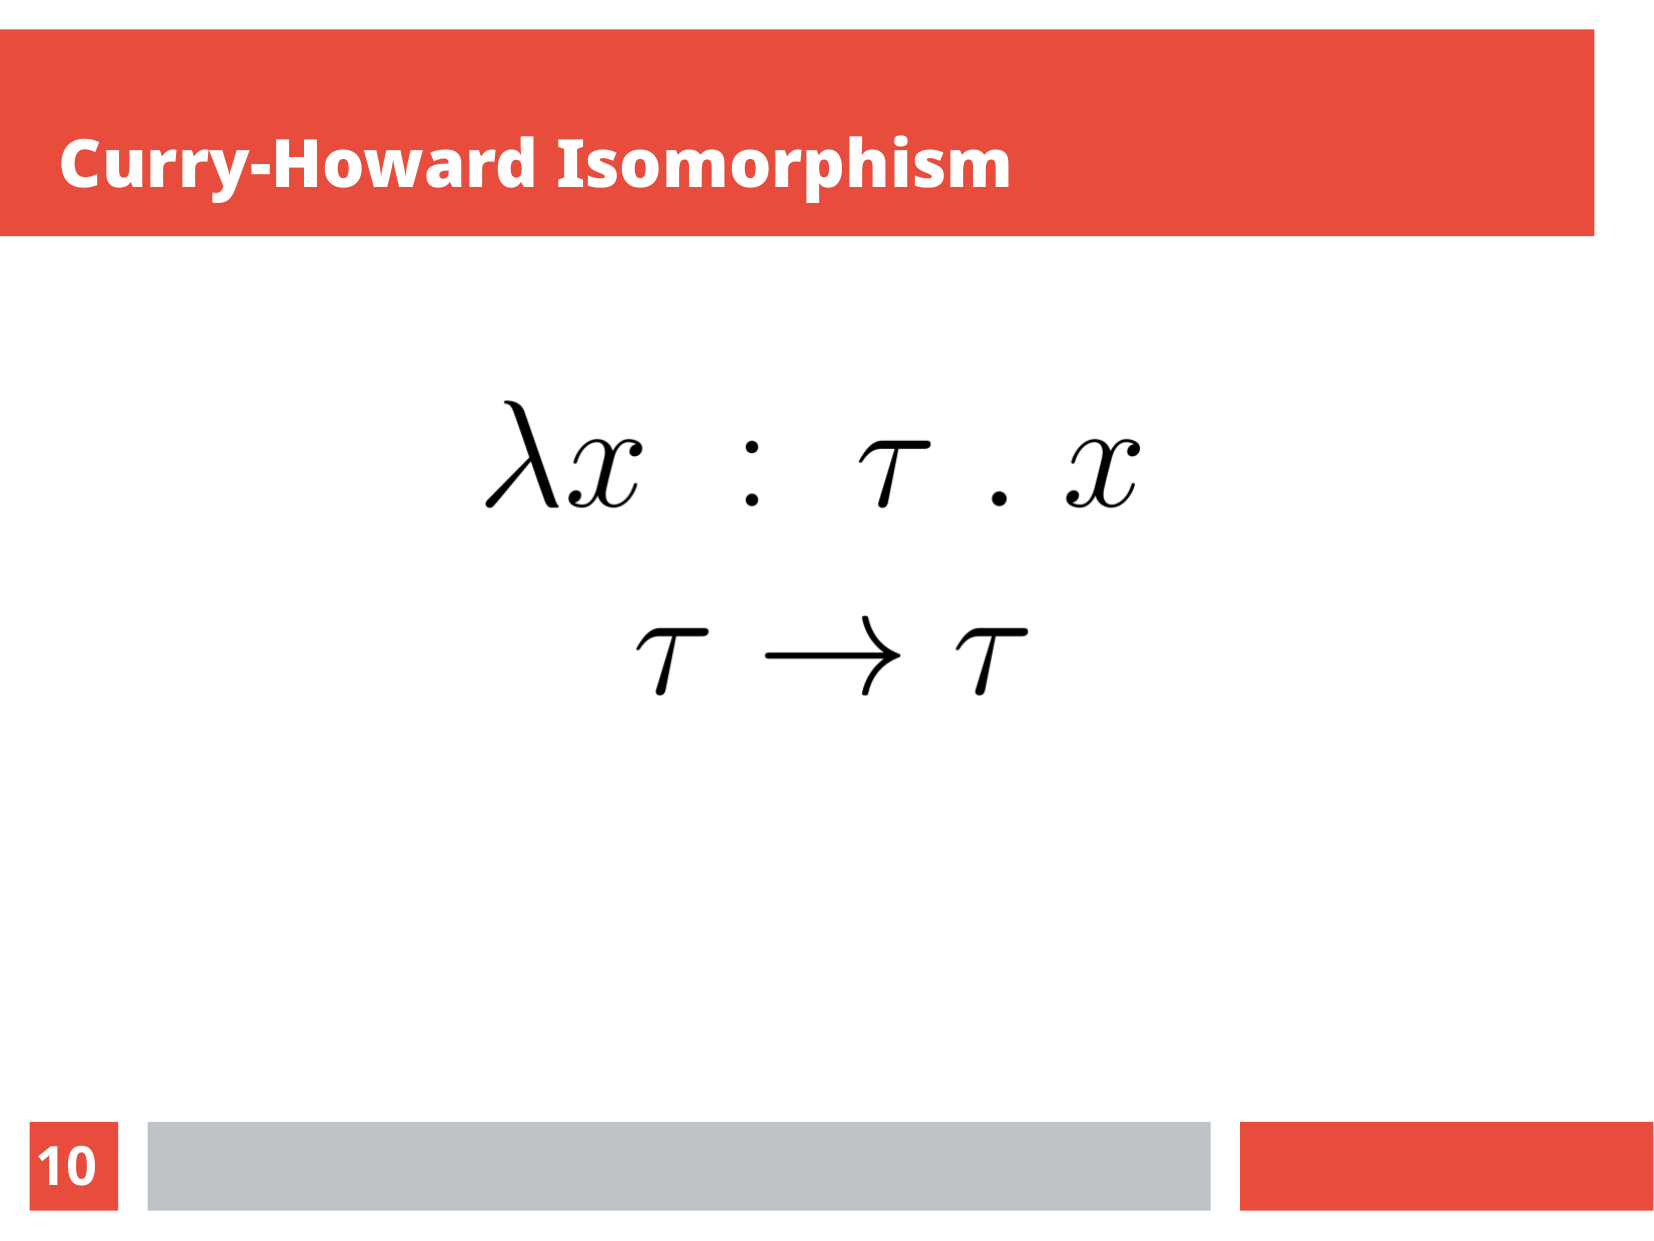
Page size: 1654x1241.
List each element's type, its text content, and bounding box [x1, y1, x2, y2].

title Curry-Howard Isomorphism [59, 58, 1595, 207]
picture [452, 364, 1174, 542]
text_box 10 [20, 1119, 254, 1210]
picture [600, 583, 1062, 731]
